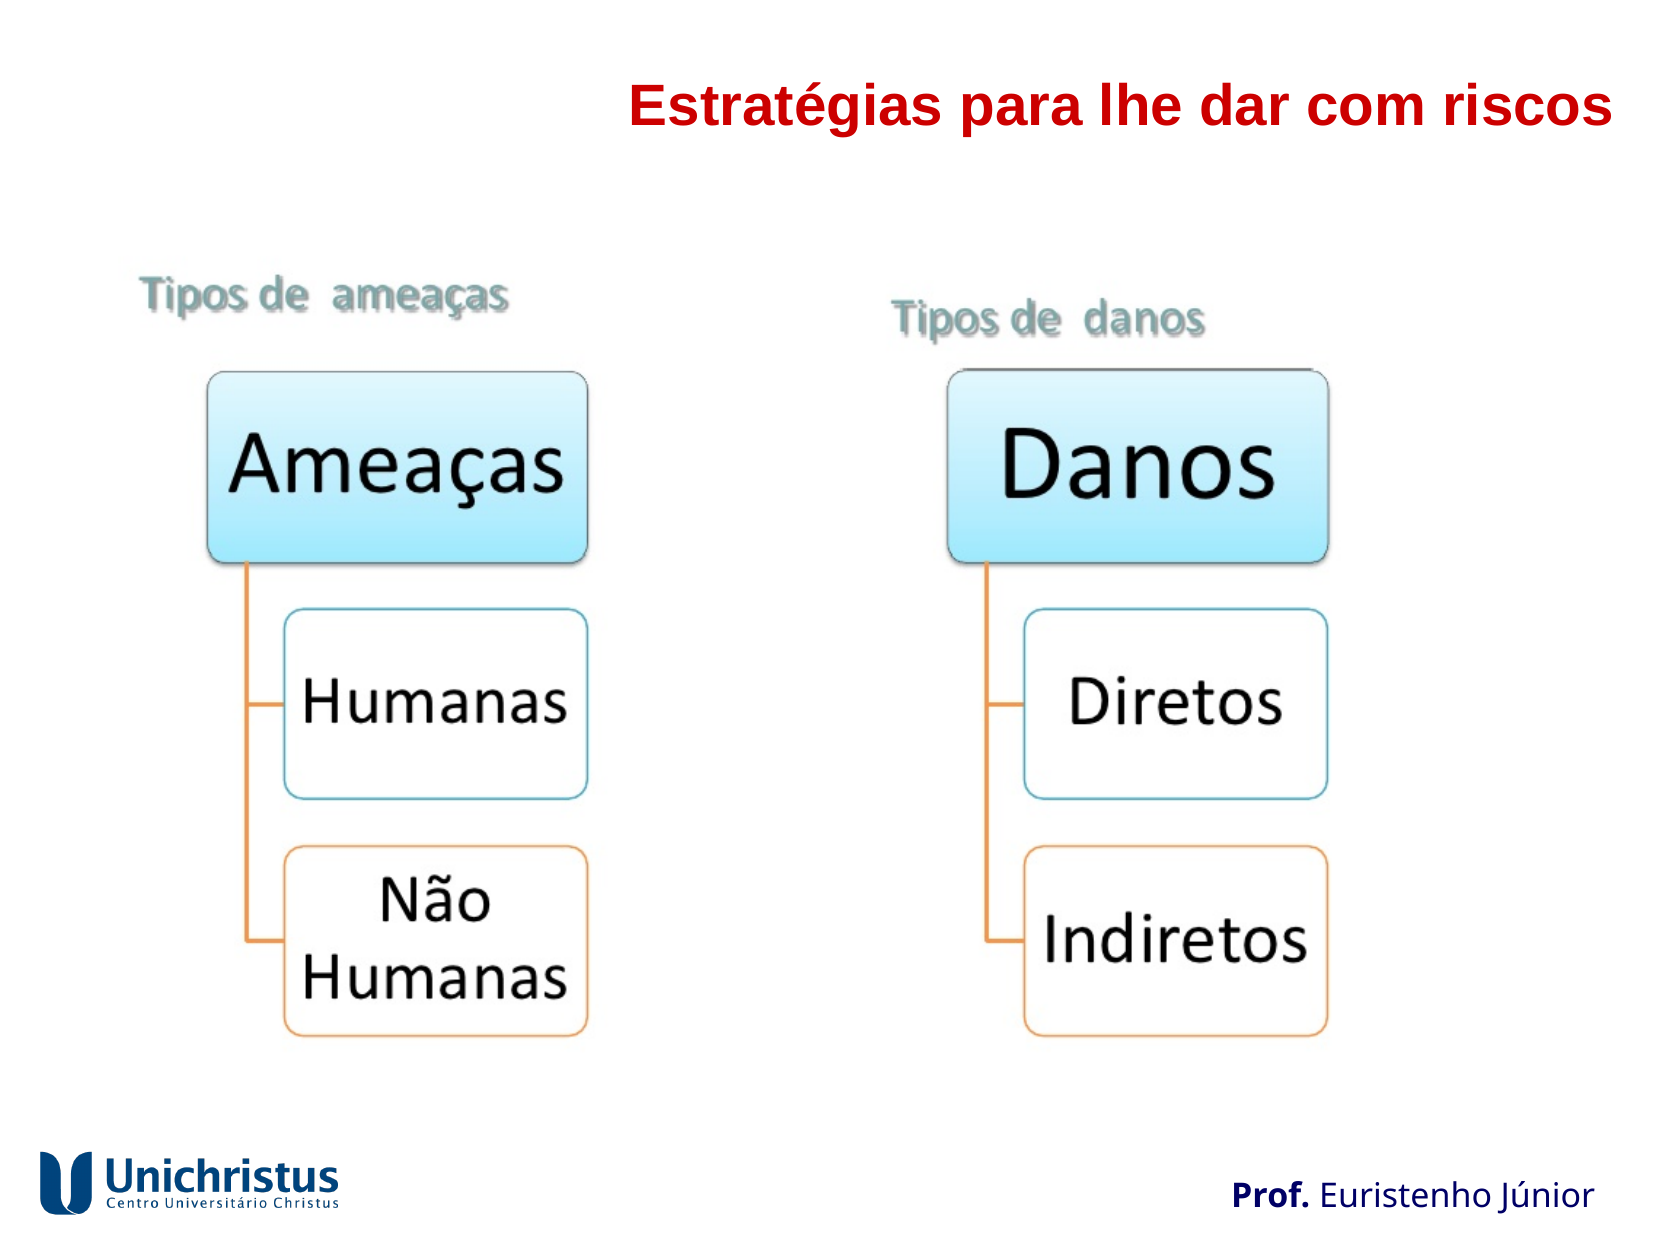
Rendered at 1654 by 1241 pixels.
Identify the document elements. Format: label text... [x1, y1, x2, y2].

text_box Prof. Euristenho Júnior [1216, 1163, 1654, 1224]
picture [118, 253, 1378, 1063]
text_box Estratégias para lhe dar com riscos [614, 65, 1630, 145]
picture [35, 1148, 343, 1217]
